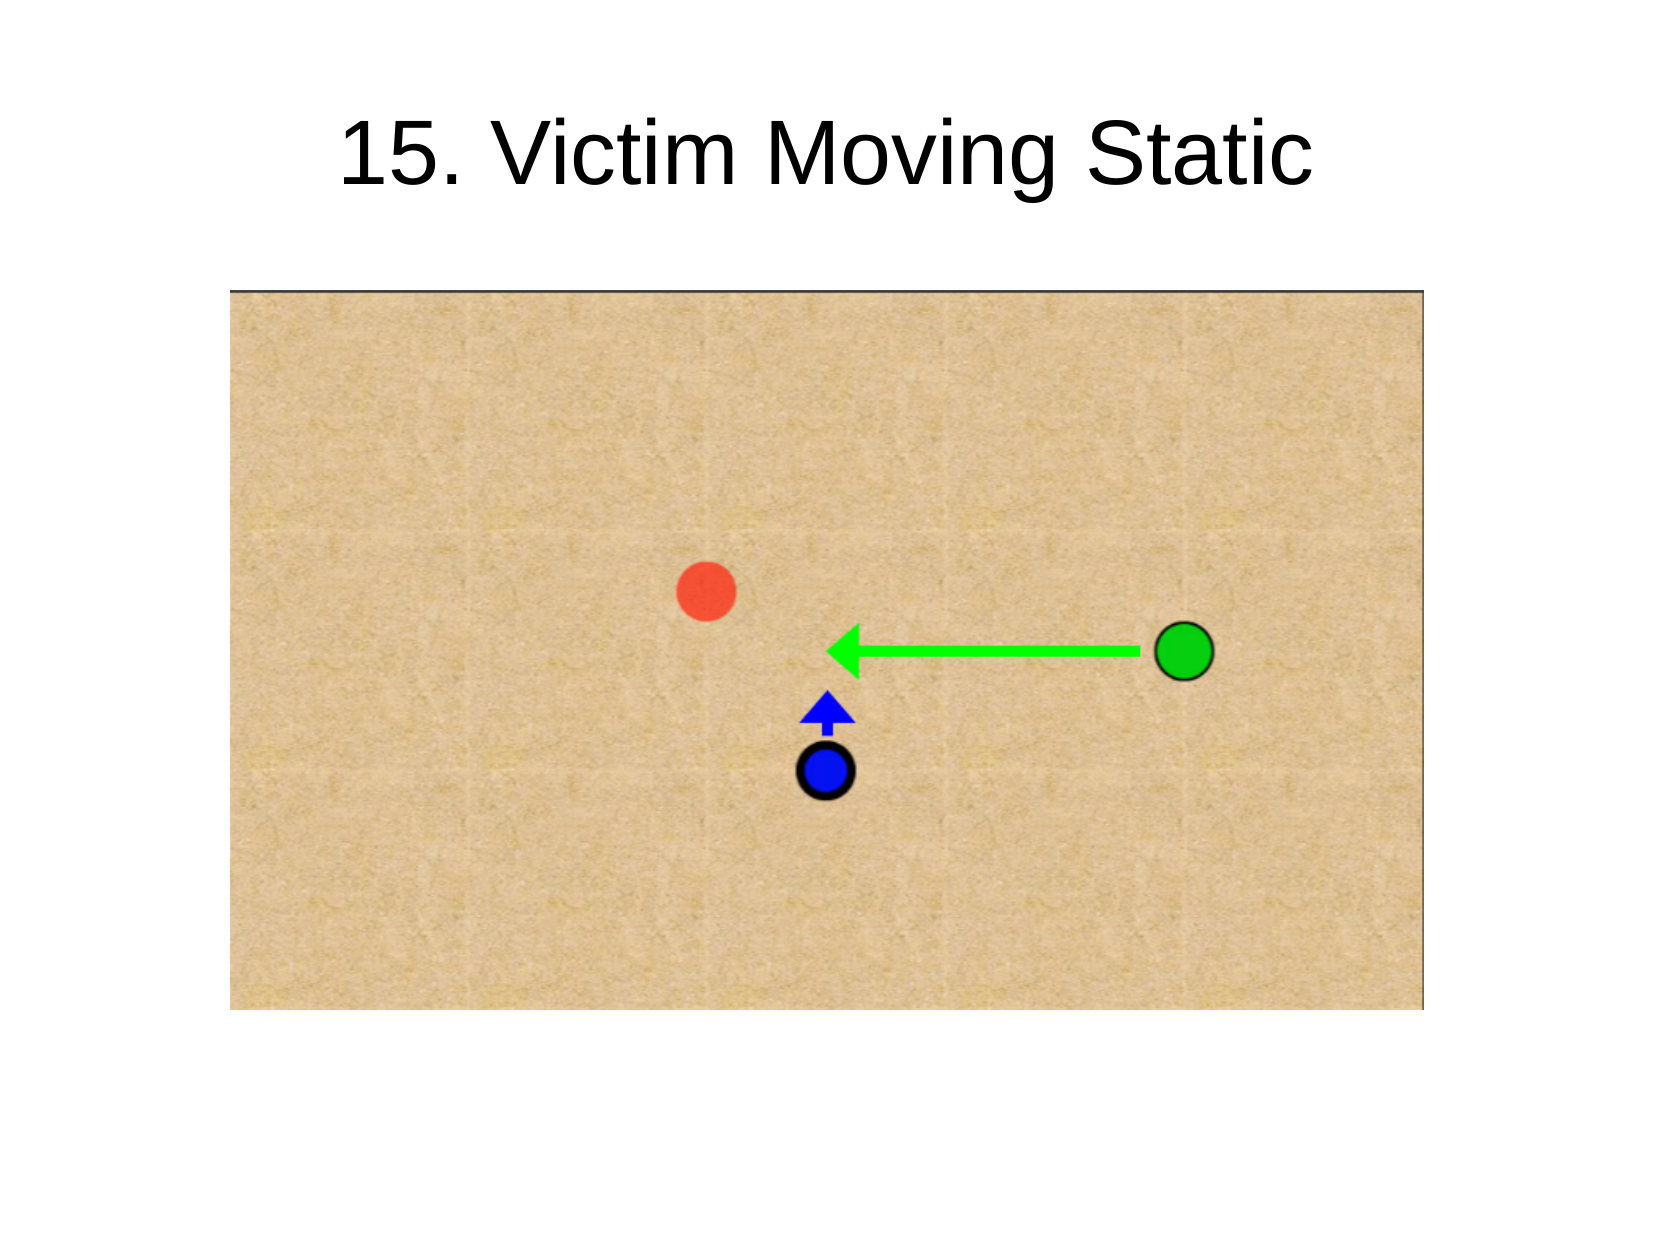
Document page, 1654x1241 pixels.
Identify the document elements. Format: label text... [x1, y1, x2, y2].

picture [230, 290, 1424, 1010]
title 15. Victim Moving Static [82, 49, 1571, 257]
